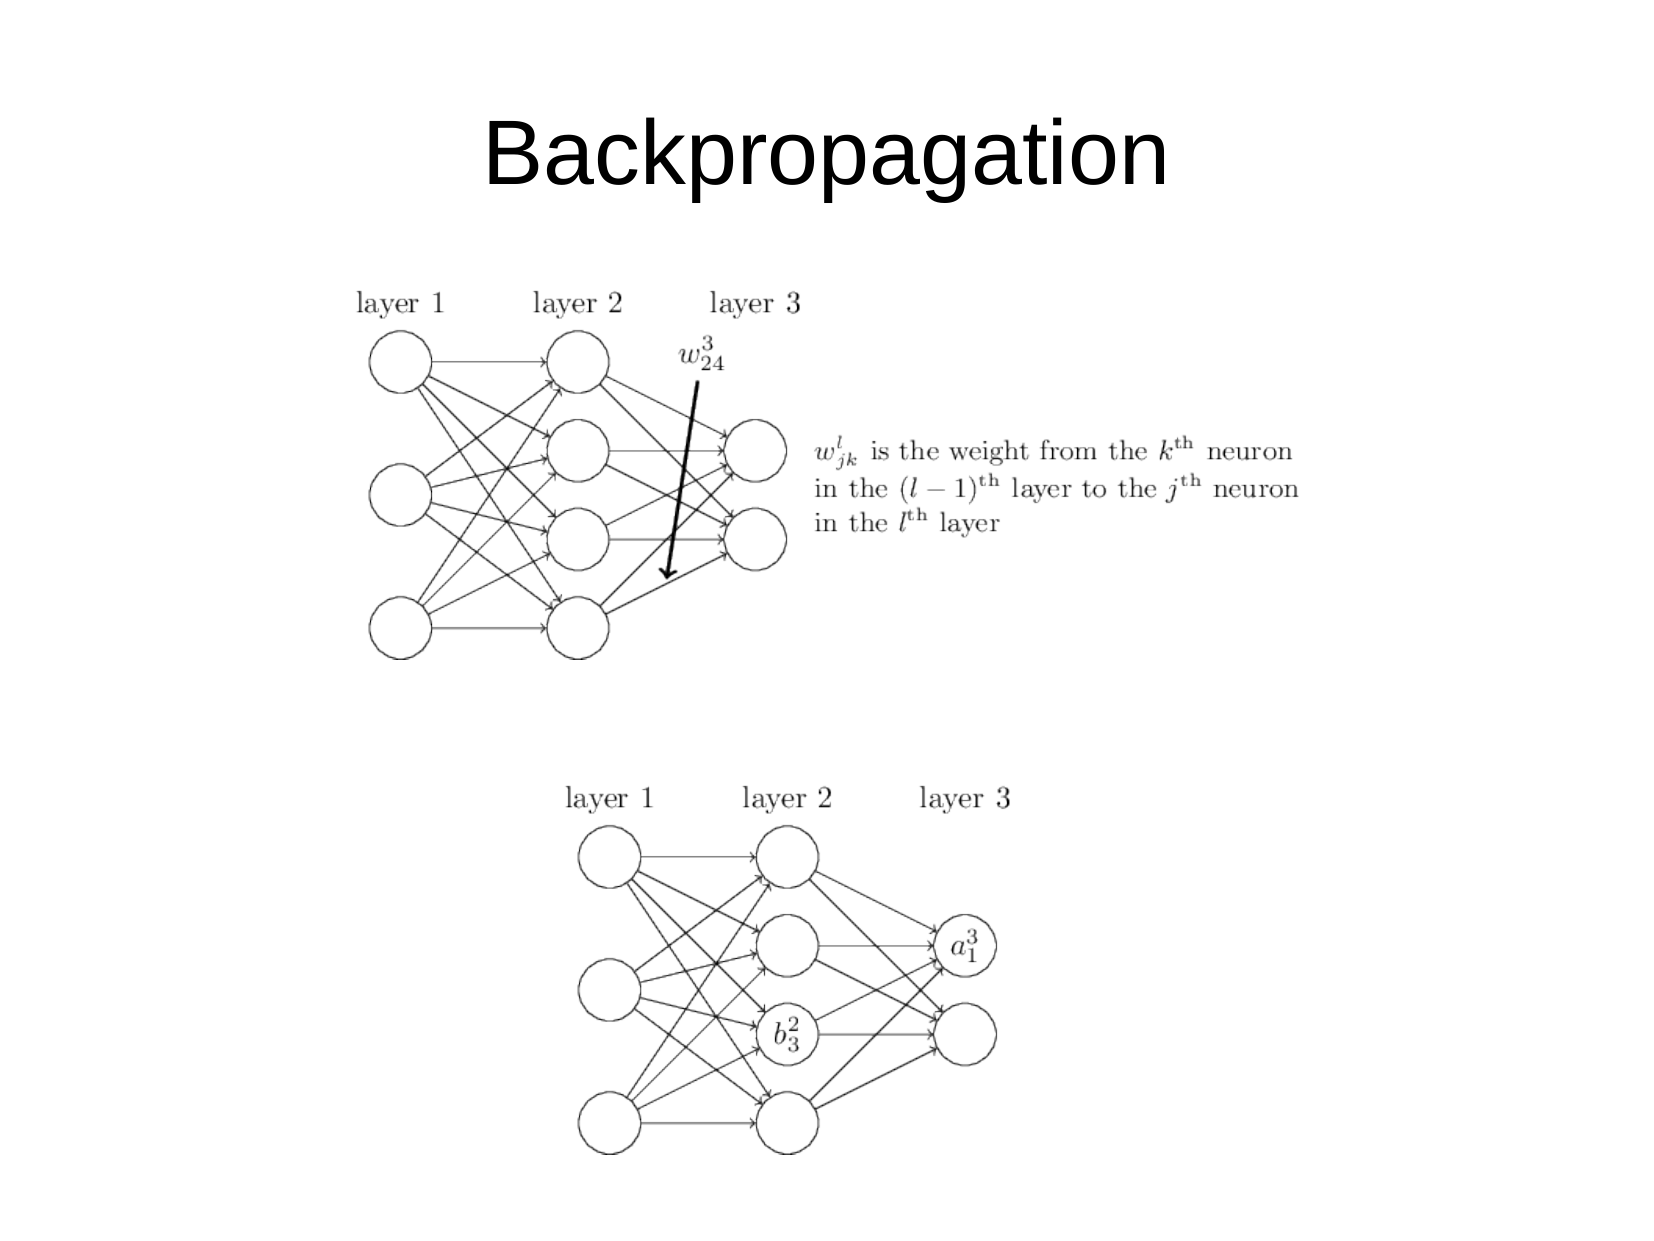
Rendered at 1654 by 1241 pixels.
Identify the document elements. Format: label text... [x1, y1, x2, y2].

picture [554, 775, 1021, 1156]
title Backpropagation [82, 49, 1571, 257]
picture [345, 280, 1310, 661]
